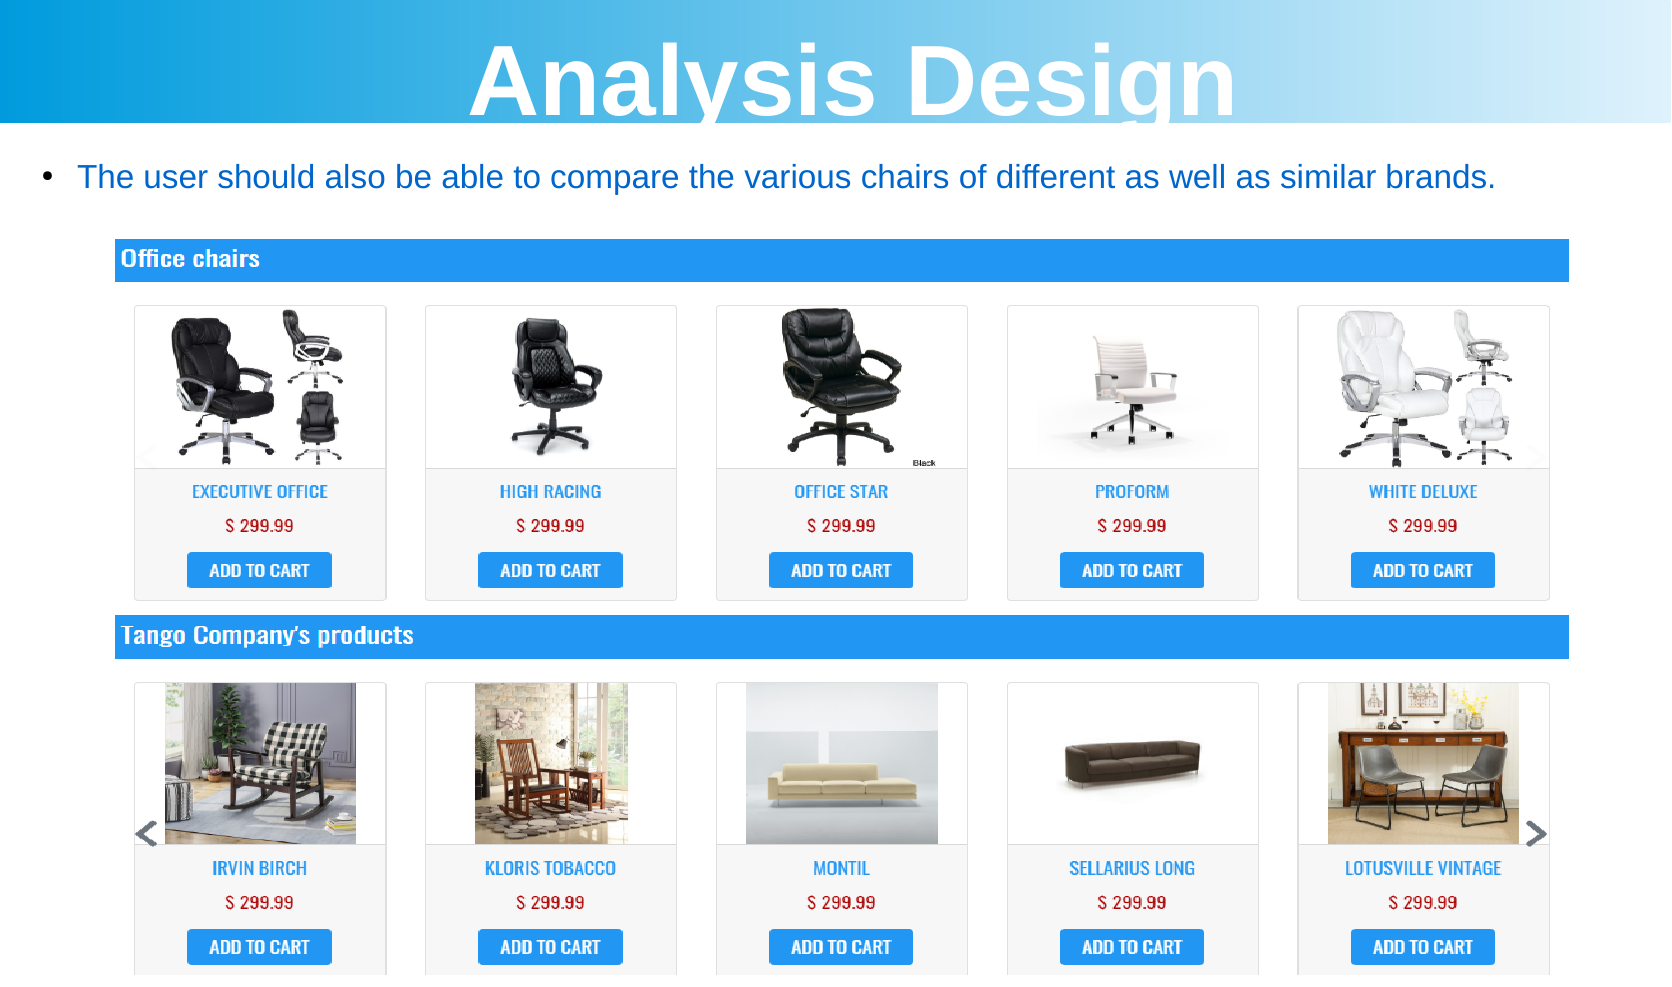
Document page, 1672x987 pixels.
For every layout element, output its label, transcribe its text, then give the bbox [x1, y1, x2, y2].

picture [114, 239, 1576, 976]
text_box The user should also be able to compare the various chairs of different as well as similar brands. [26, 150, 1668, 301]
title Analysis Design [83, 21, 1588, 141]
